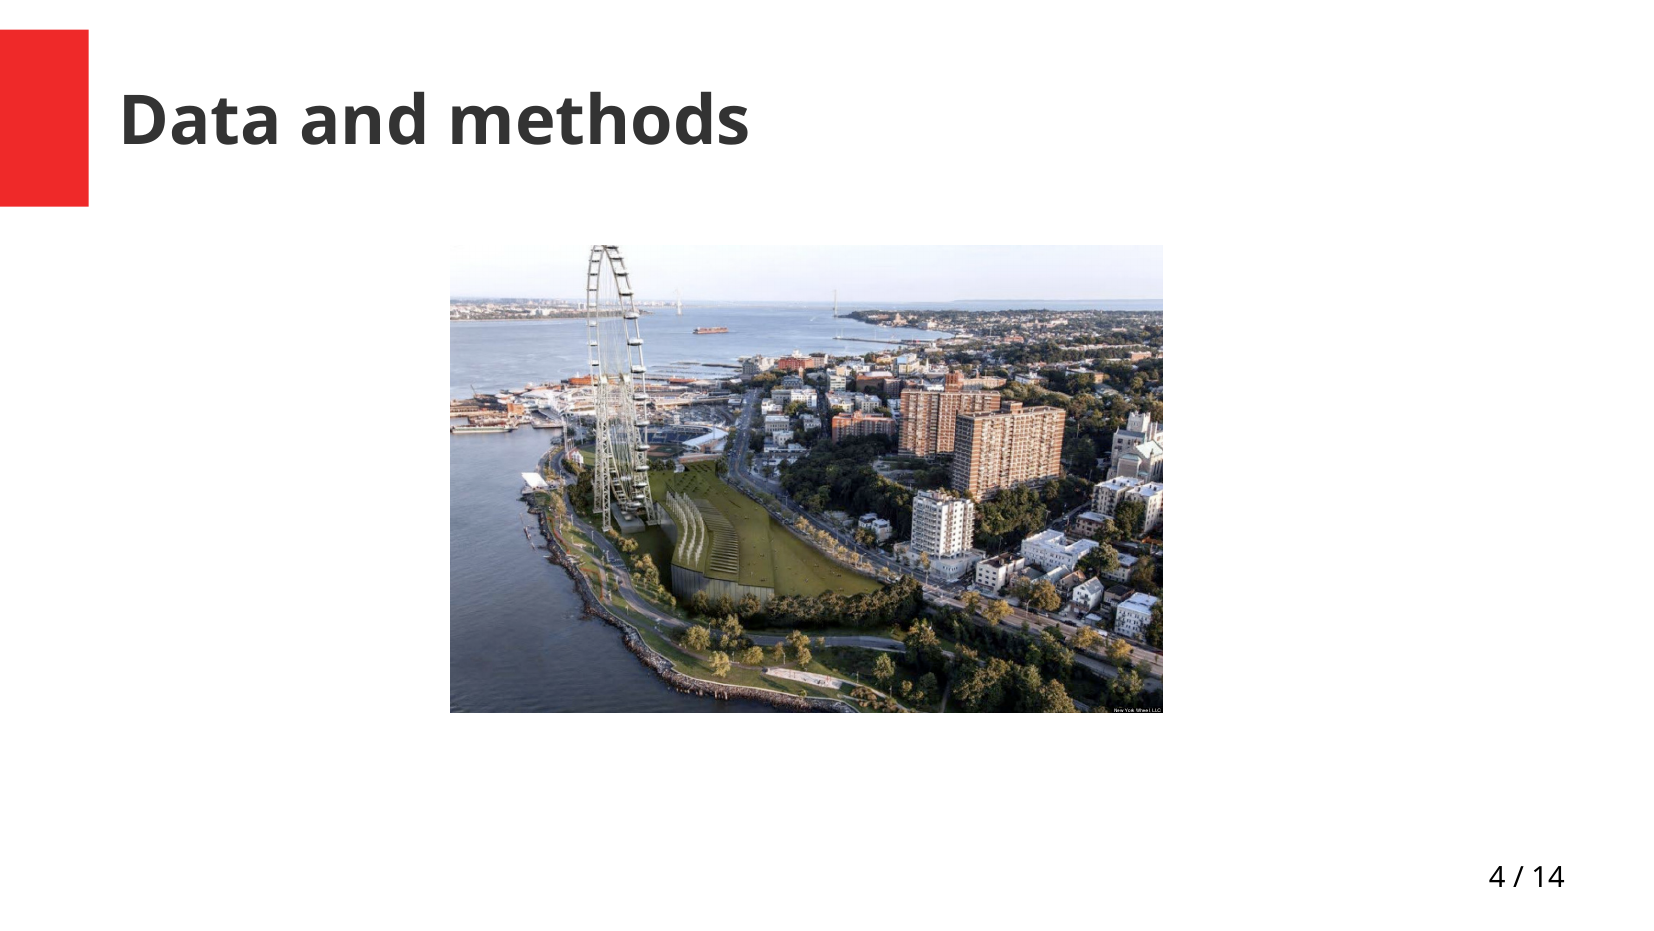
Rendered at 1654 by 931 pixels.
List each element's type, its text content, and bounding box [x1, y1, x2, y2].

title Data and methods [118, 29, 1595, 207]
picture [450, 245, 1163, 713]
